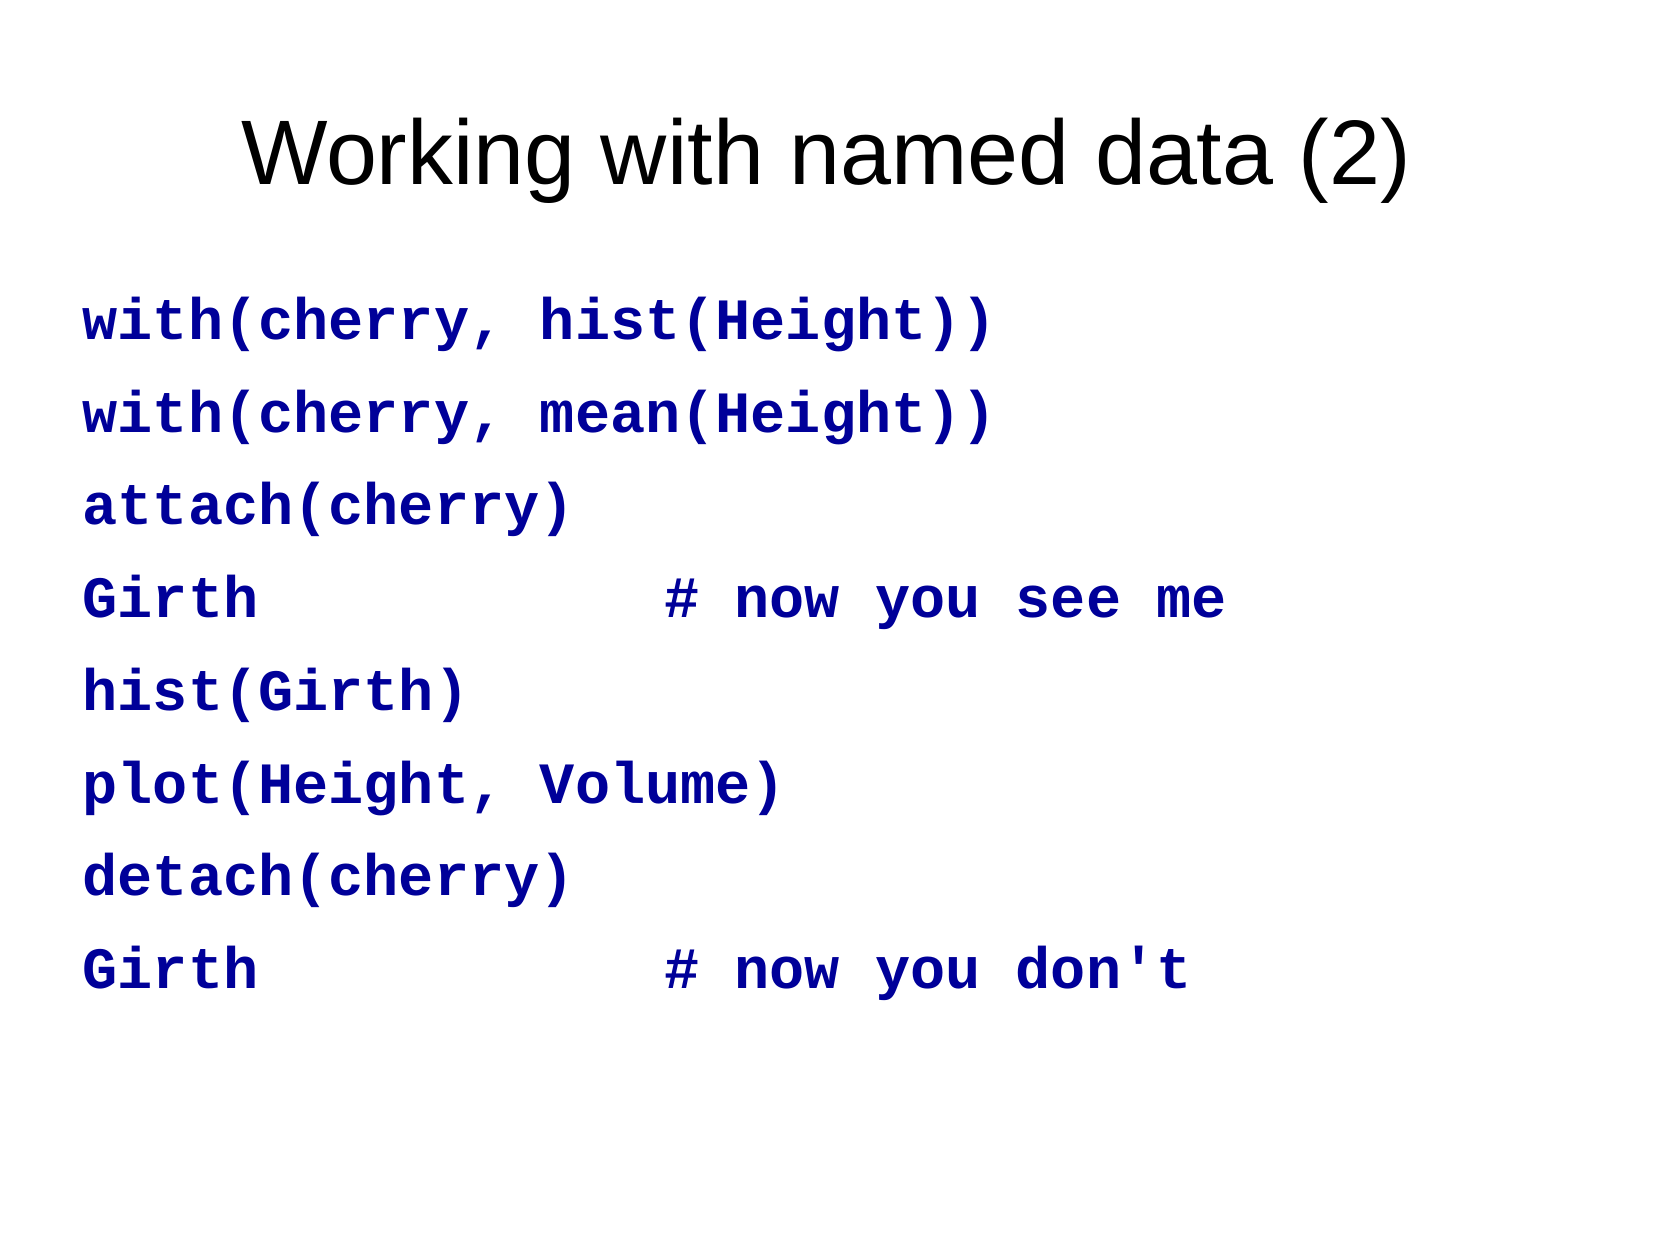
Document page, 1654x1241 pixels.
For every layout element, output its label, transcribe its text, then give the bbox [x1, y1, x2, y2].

list with(cherry, hist(Height)) with(cherry, mean(Height)) attach(cherry) Girth # now you see me hist(Girth) plot(Height, Volume) detach(cherry) Girth # now you don't [82, 290, 1571, 1010]
title Working with named data (2) [82, 49, 1571, 257]
